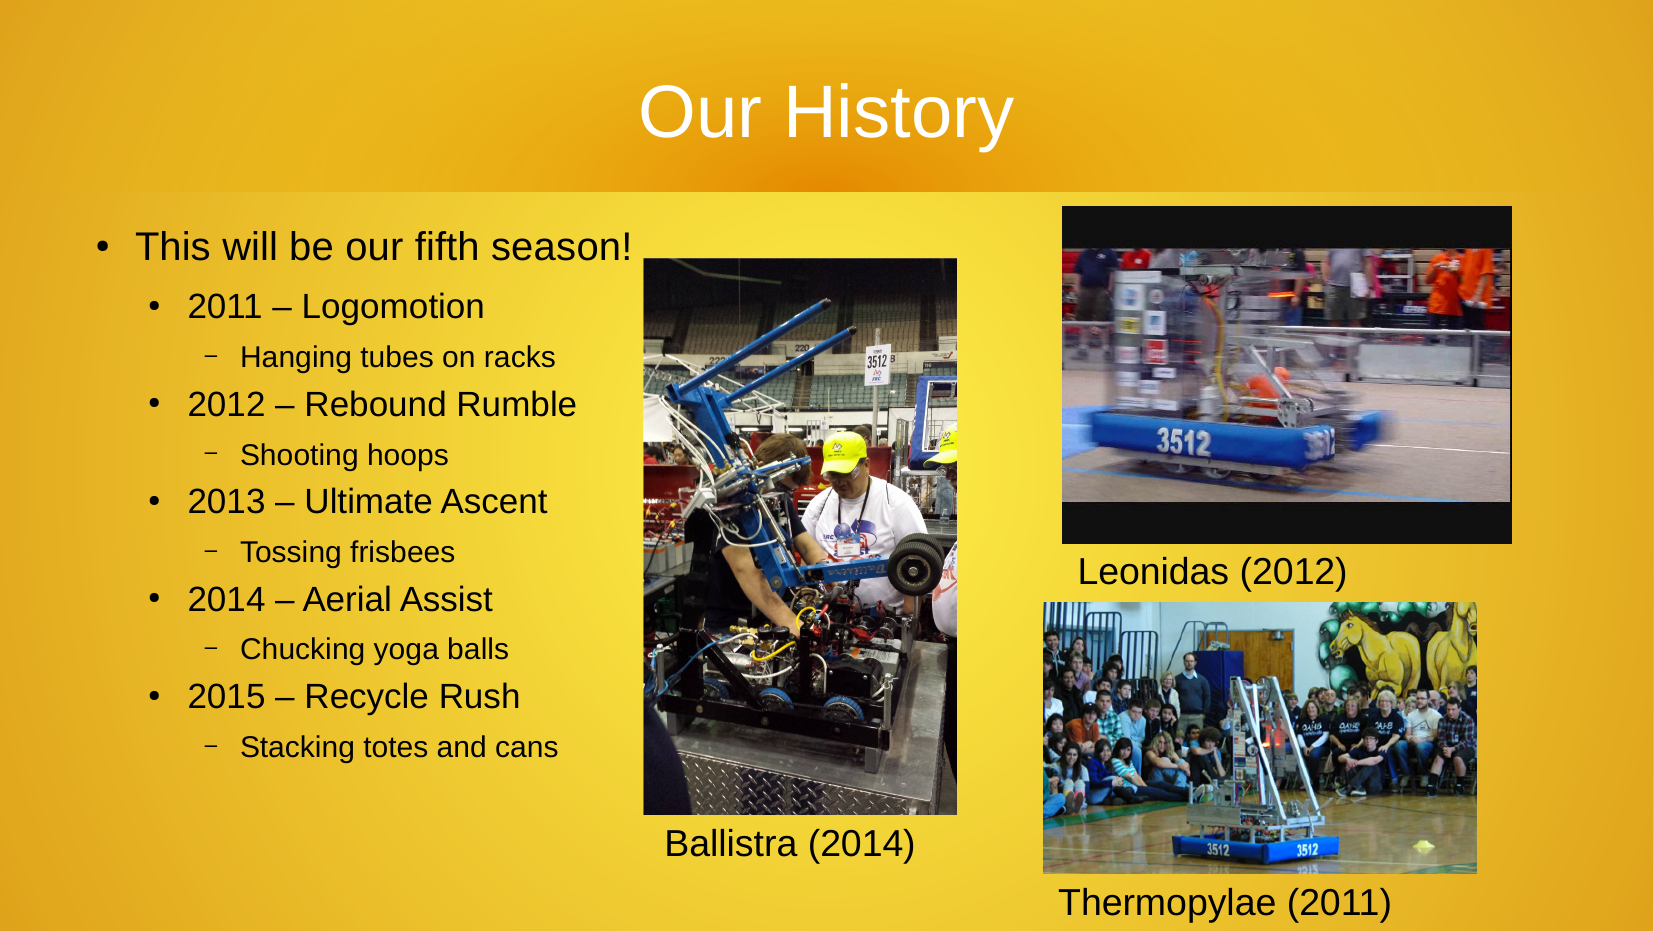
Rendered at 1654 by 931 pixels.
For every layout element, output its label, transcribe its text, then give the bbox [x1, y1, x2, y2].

picture [1043, 602, 1477, 873]
text_box Ballistra (2014) [649, 814, 934, 872]
picture [643, 258, 957, 815]
text_box Leonidas (2012) [1062, 543, 1418, 601]
picture [1062, 206, 1512, 544]
list This will be our fifth season! 2011 – Logomotion Hanging tubes on racks 2012 – Rebound Rumble Shooting hoops 2013 – Ultimate Ascent Tossing frisbees 2014 – Aerial Assist Chucking yoga balls 2015 – Recycle Rush Stacking totes and cans [82, 224, 1571, 764]
text_box Thermopylae (2011) [1043, 873, 1536, 931]
title Our History [82, 35, 1571, 189]
